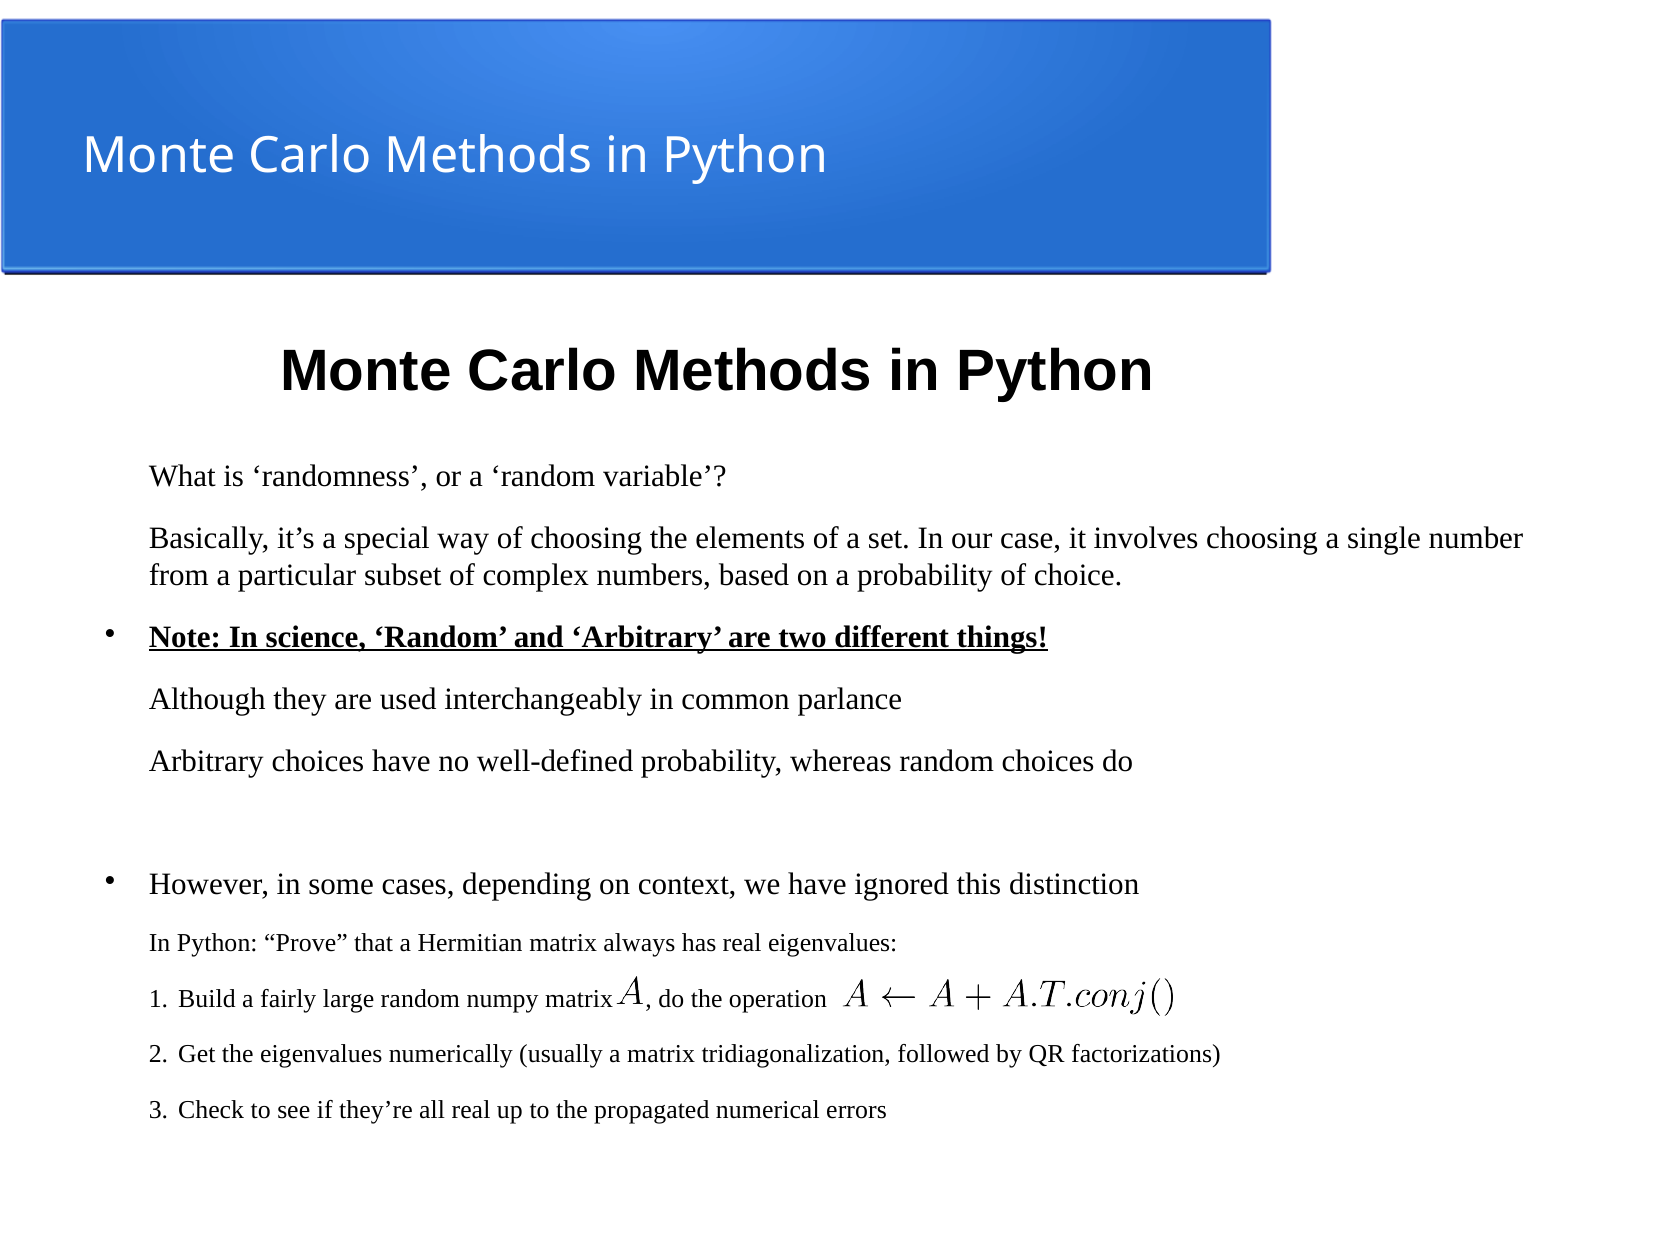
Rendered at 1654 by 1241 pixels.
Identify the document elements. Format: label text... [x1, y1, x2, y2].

text_box What is ‘randomness’, or a ‘random variable’? Basically, it’s a special way of choosing the elements of a set. In our case, it involves choosing a single number from a particular subset of complex numbers, based on a probability of choice. Note: In science, ‘Random’ and ‘Arbitrary’ are two different things! Although they are used interchangeably in common parlance Arbitrary choices have no well-defined probability, whereas random choices do However, in some cases, depending on context, we have ignored this distinction In Python: “Prove” that a Hermitian matrix always has real eigenvalues: Build a fairly large random numpy matrix , do the operation Get the eigenvalues numerically (usually a matrix tridiagonalization, followed by QR factorizations) Check to see if they’re all real up to the propagated numerical errors [90, 455, 1571, 1131]
picture [616, 976, 643, 1004]
picture [0, 17, 1275, 281]
text_box Monte Carlo Methods in Python [82, 49, 1571, 257]
text_box Monte Carlo Methods in Python [265, 324, 1397, 405]
picture [842, 978, 1173, 1016]
